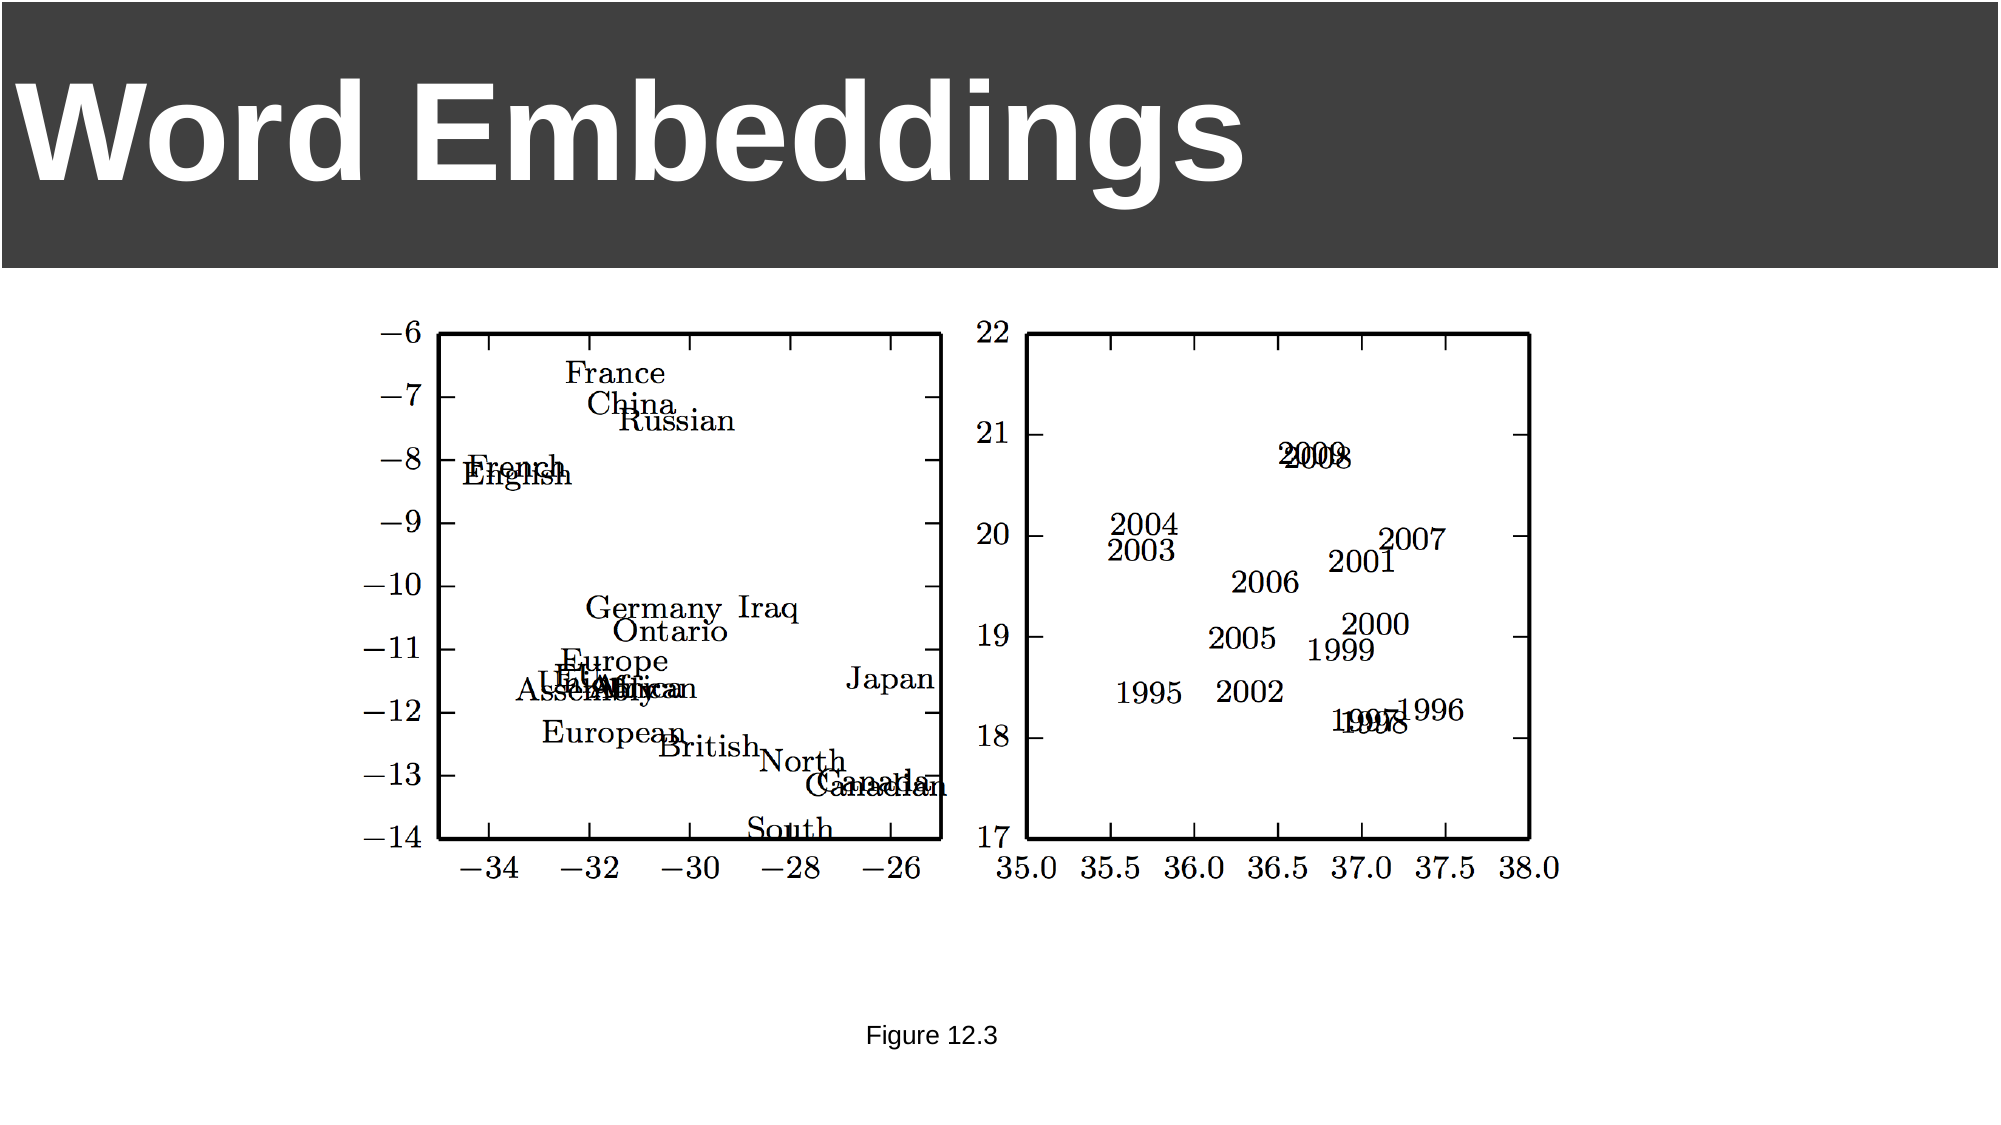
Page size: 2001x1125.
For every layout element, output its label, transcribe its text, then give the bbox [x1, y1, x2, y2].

picture [339, 294, 1600, 933]
title Word Embeddings [0, 0, 2000, 295]
text_box Figure 12.3 [860, 1012, 992, 1056]
